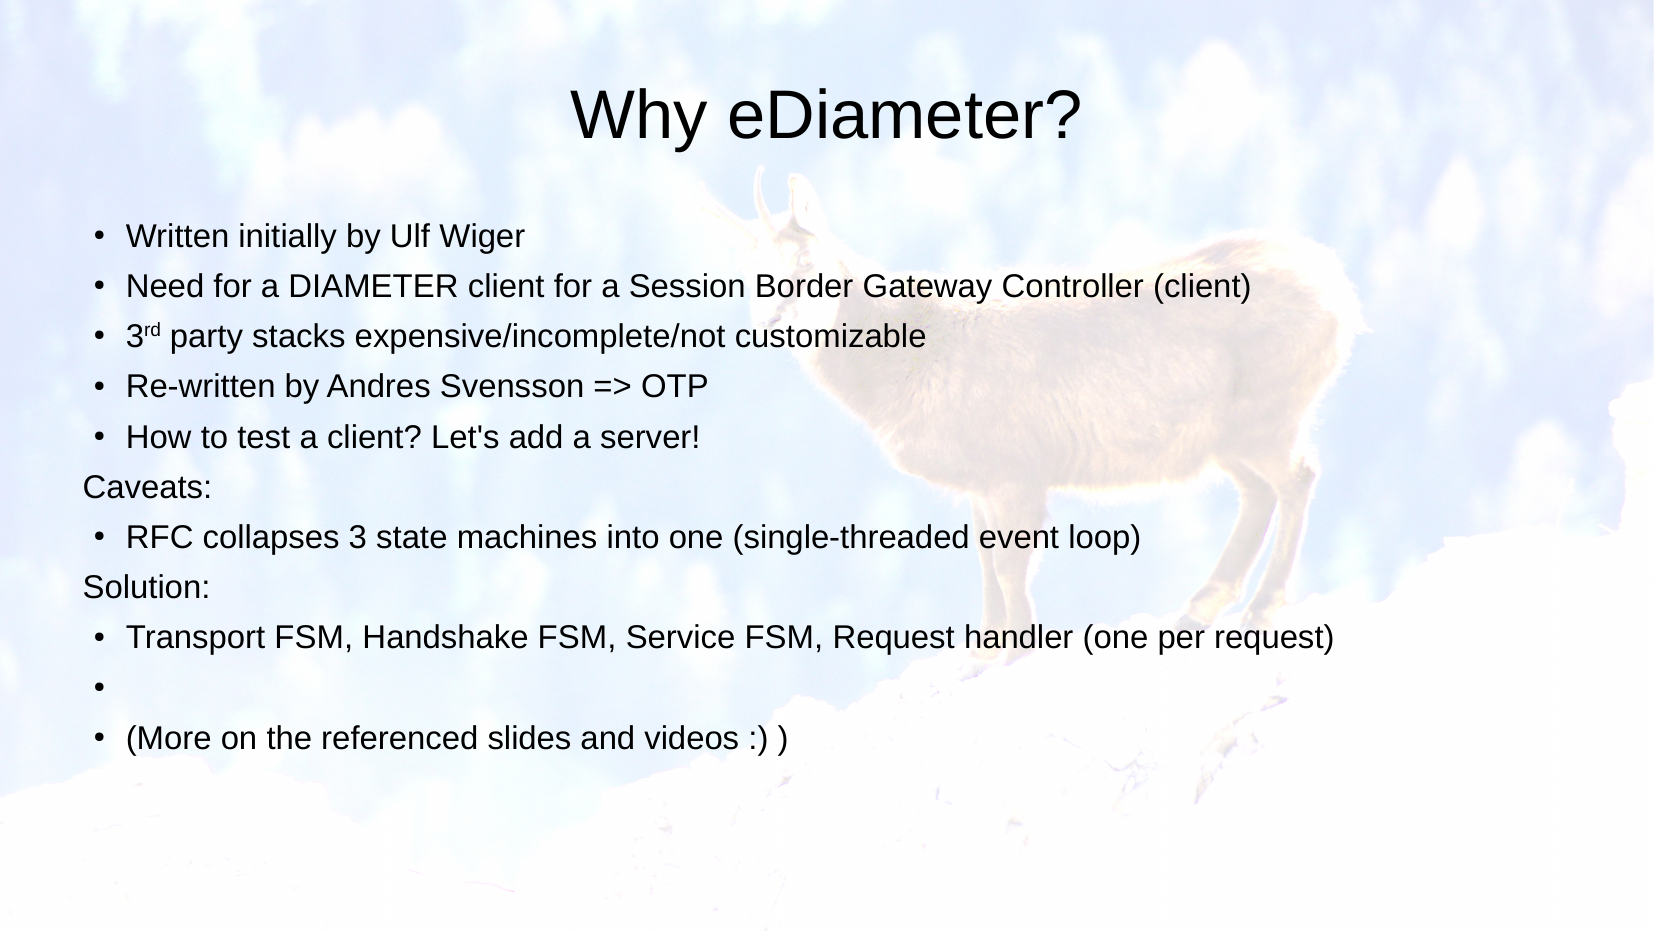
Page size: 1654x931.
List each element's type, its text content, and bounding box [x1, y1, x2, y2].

picture [0, 0, 1654, 931]
list Written initially by Ulf Wiger Need for a DIAMETER client for a Session Border Gateway Controller (client) 3rd party stacks expensive/incomplete/not customizable Re-written by Andres Svensson => OTP How to test a client? Let's add a server! Caveats: RFC collapses 3 state machines into one (single-threaded event loop) Solution: Transport FSM, Handshake FSM, Service FSM, Request handler (one per request) (More on the referenced slides and videos :) ) [82, 217, 1571, 758]
title Why eDiameter? [82, 37, 1571, 193]
